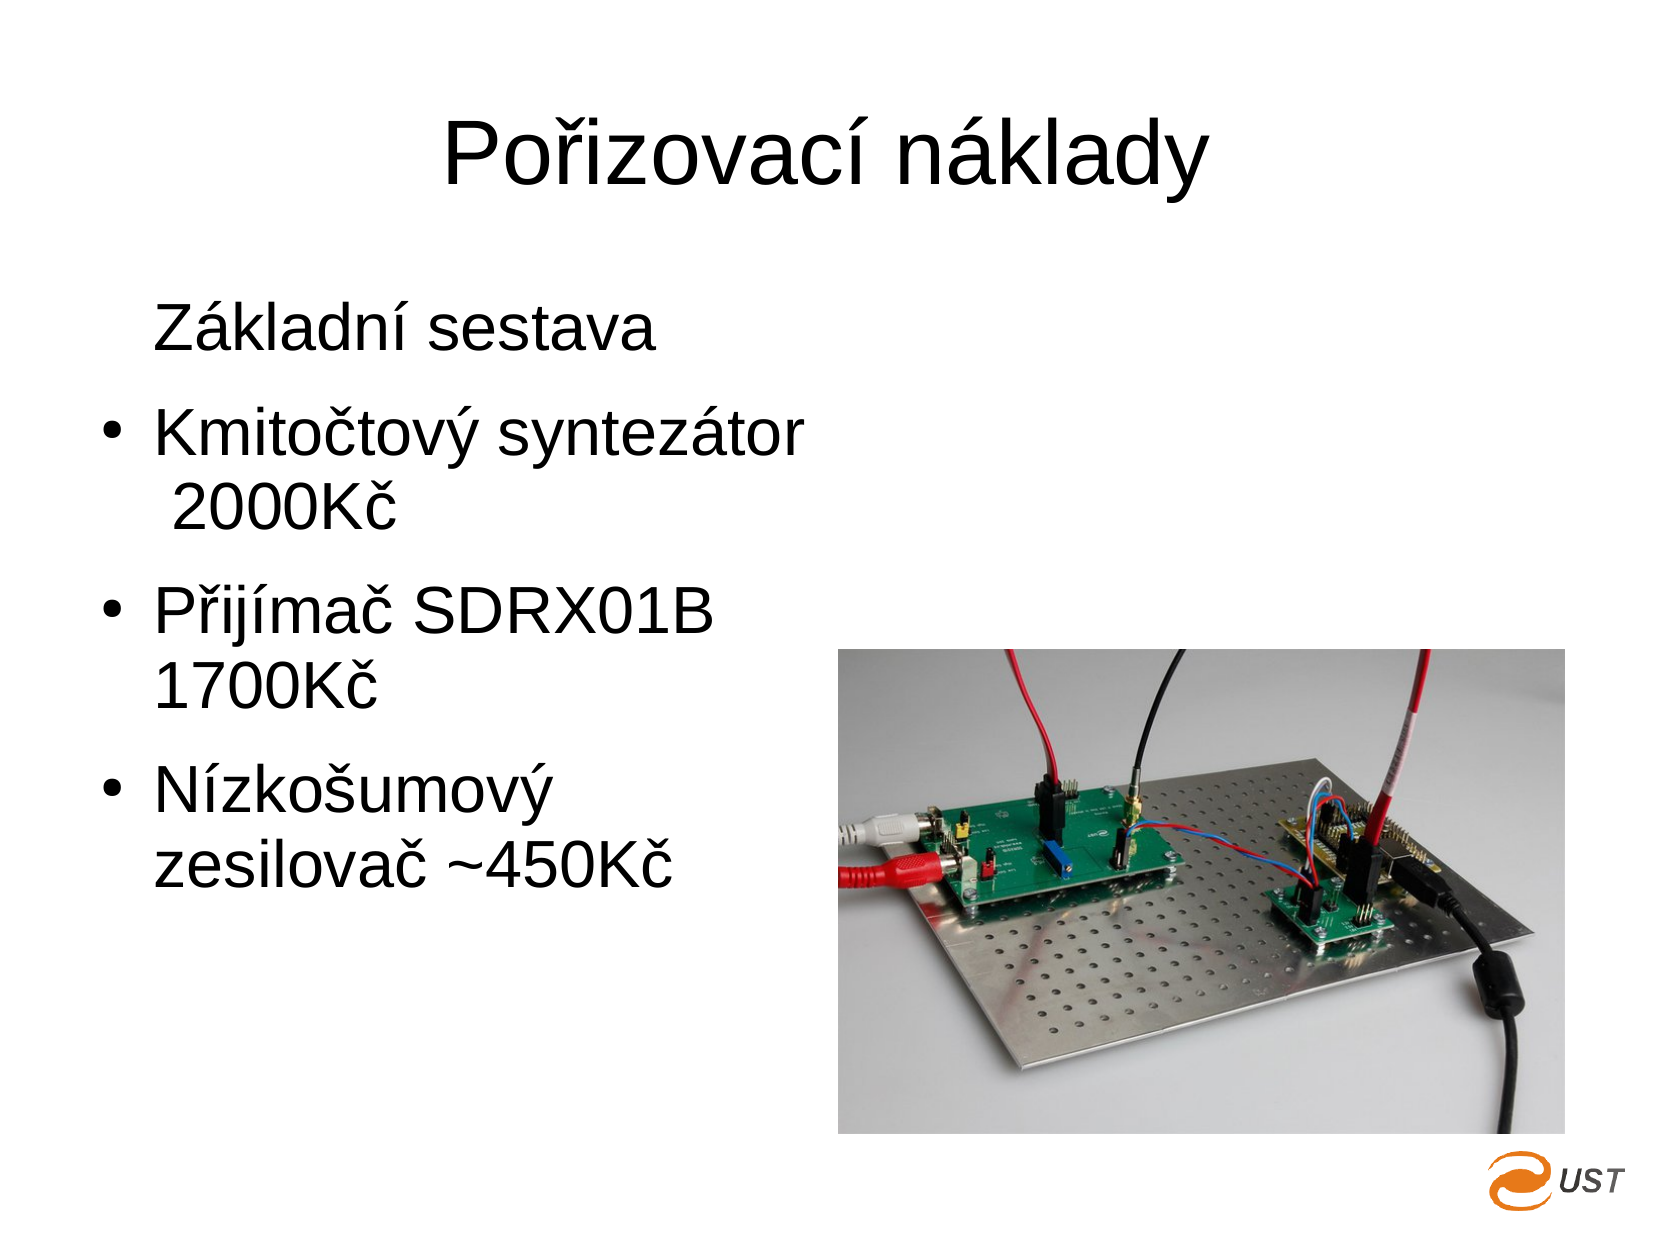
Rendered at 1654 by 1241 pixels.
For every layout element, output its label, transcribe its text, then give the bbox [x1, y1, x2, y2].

picture [1488, 1151, 1625, 1211]
picture [838, 649, 1565, 1134]
title Pořizovací náklady [82, 49, 1571, 257]
list Základní sestava Kmitočtový syntezátor 2000Kč Přijímač SDRX01B 1700Kč Nízkošumový zesilovač ~450Kč [82, 290, 809, 1109]
